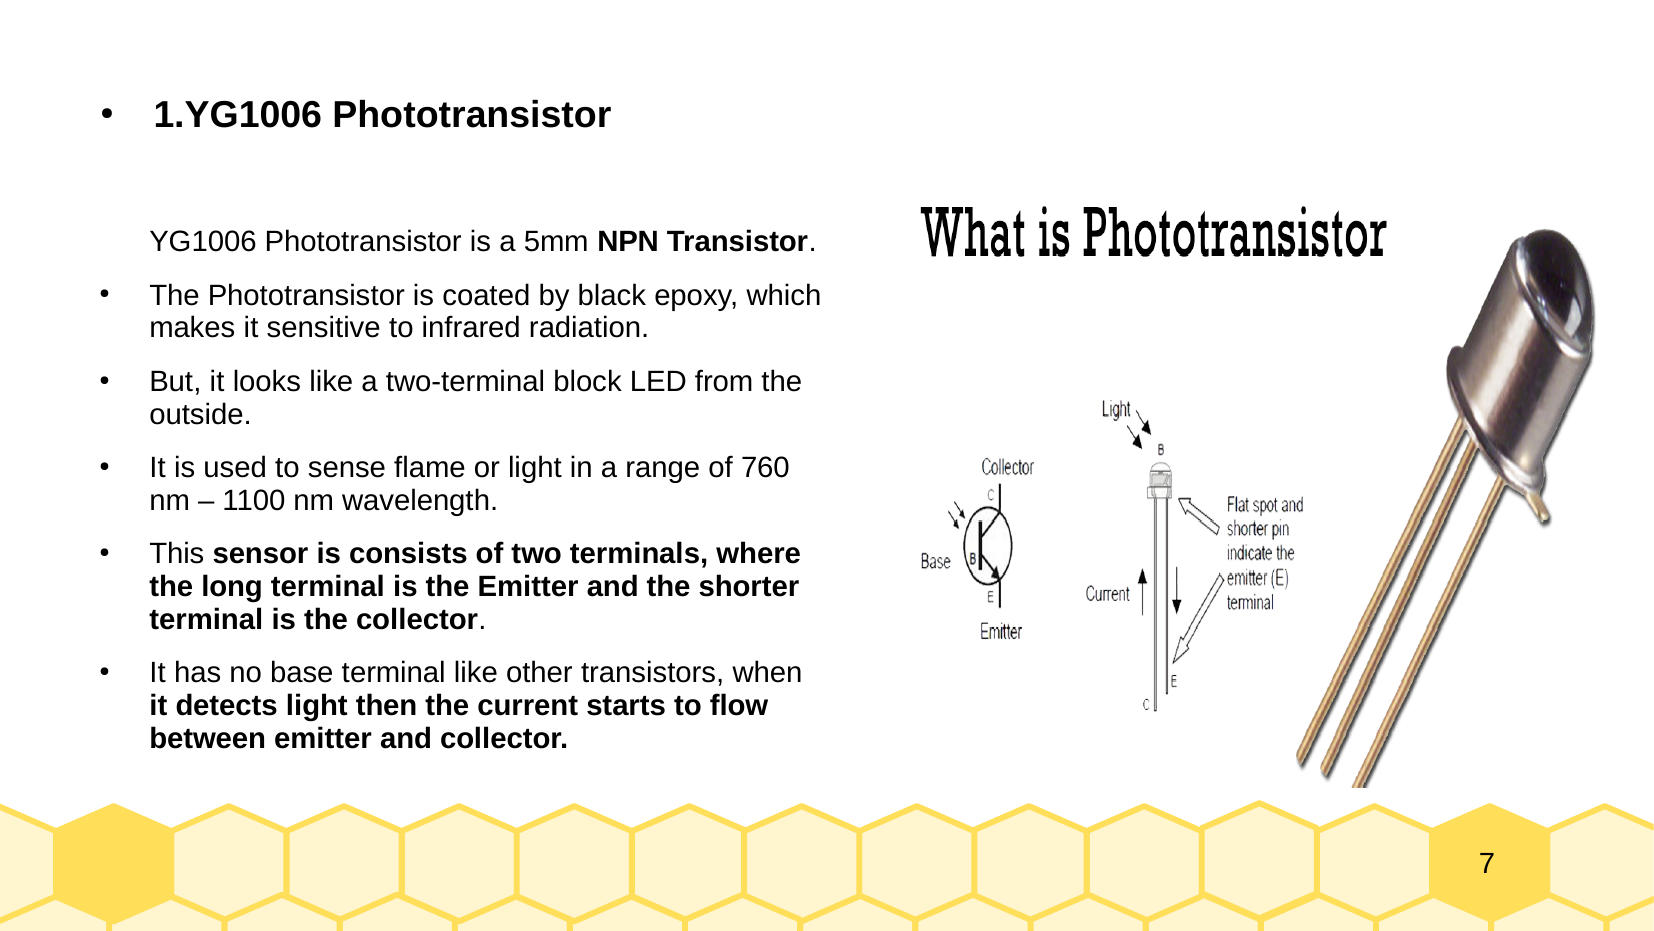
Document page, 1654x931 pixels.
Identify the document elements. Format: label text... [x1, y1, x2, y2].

picture [900, 149, 1597, 788]
list YG1006 Phototransistor is a 5mm NPN Transistor. The Phototransistor is coated by black epoxy, which makes it sensitive to infrared radiation. But, it looks like a two-terminal block LED from the outside. It is used to sense flame or light in a range of 760 nm – 1100 nm wavelength. This sensor is consists of two terminals, where the long terminal is the Emitter and the shorter terminal is the collector. It has no base terminal like other transistors, when it detects light then the current starts to flow between emitter and collector. [82, 225, 826, 788]
title 1.YG1006 Phototransistor [82, 37, 1571, 193]
